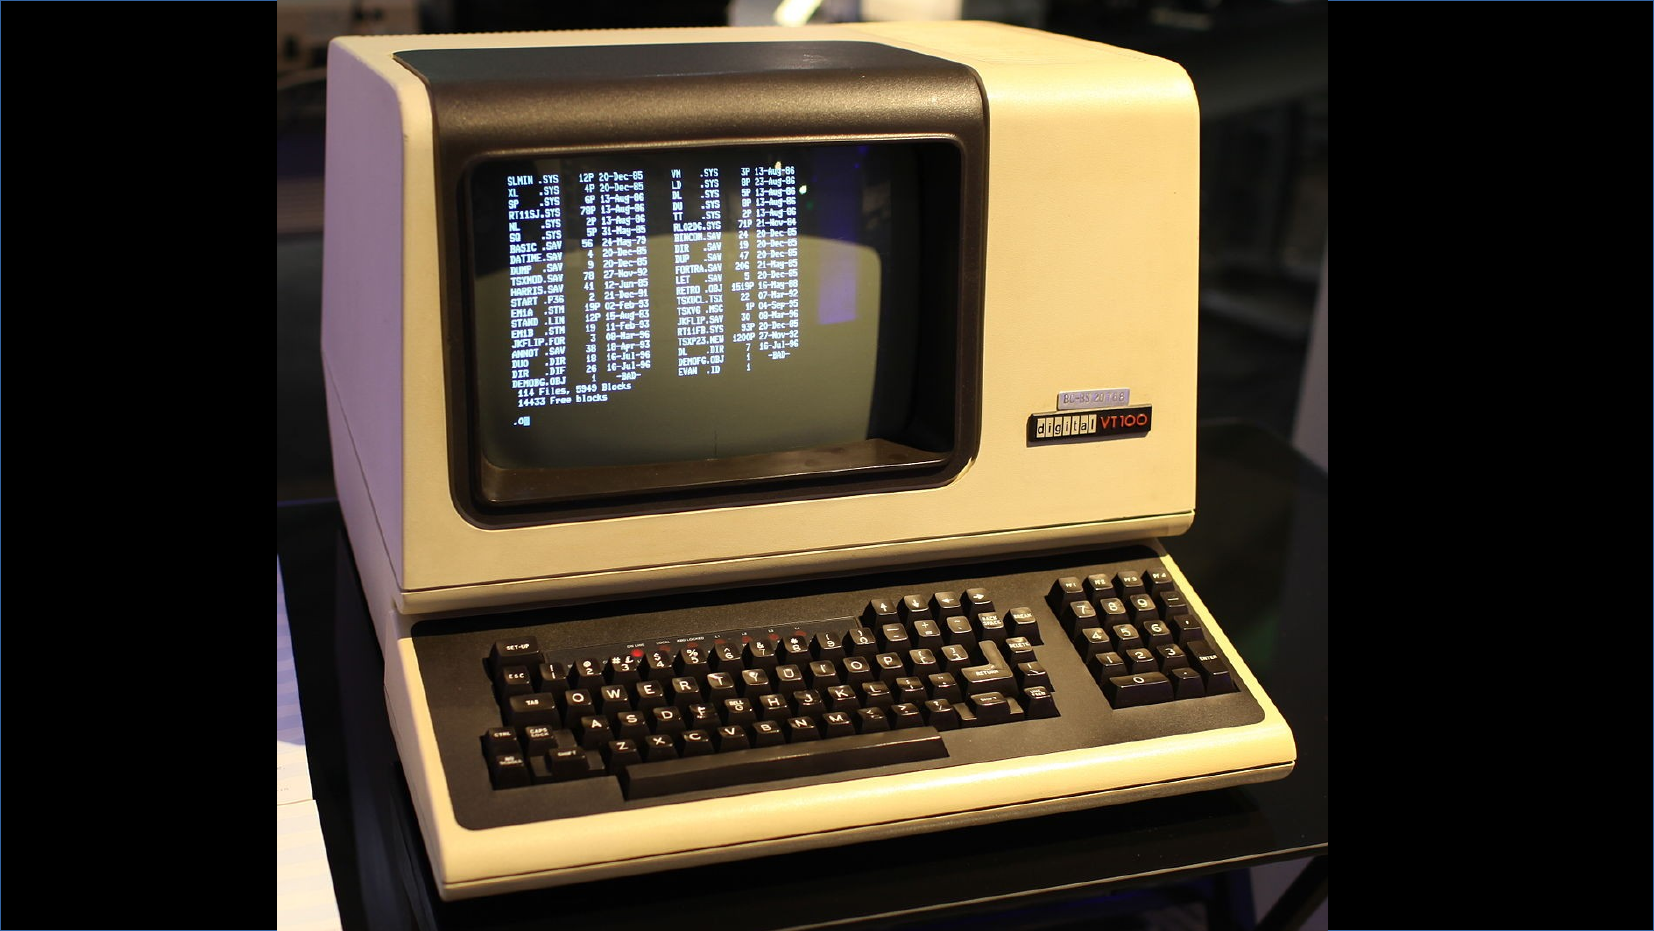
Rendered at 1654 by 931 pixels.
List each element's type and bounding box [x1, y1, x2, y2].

text_box [0, 0, 277, 931]
picture [277, 0, 1328, 931]
text_box [1328, 0, 1654, 931]
